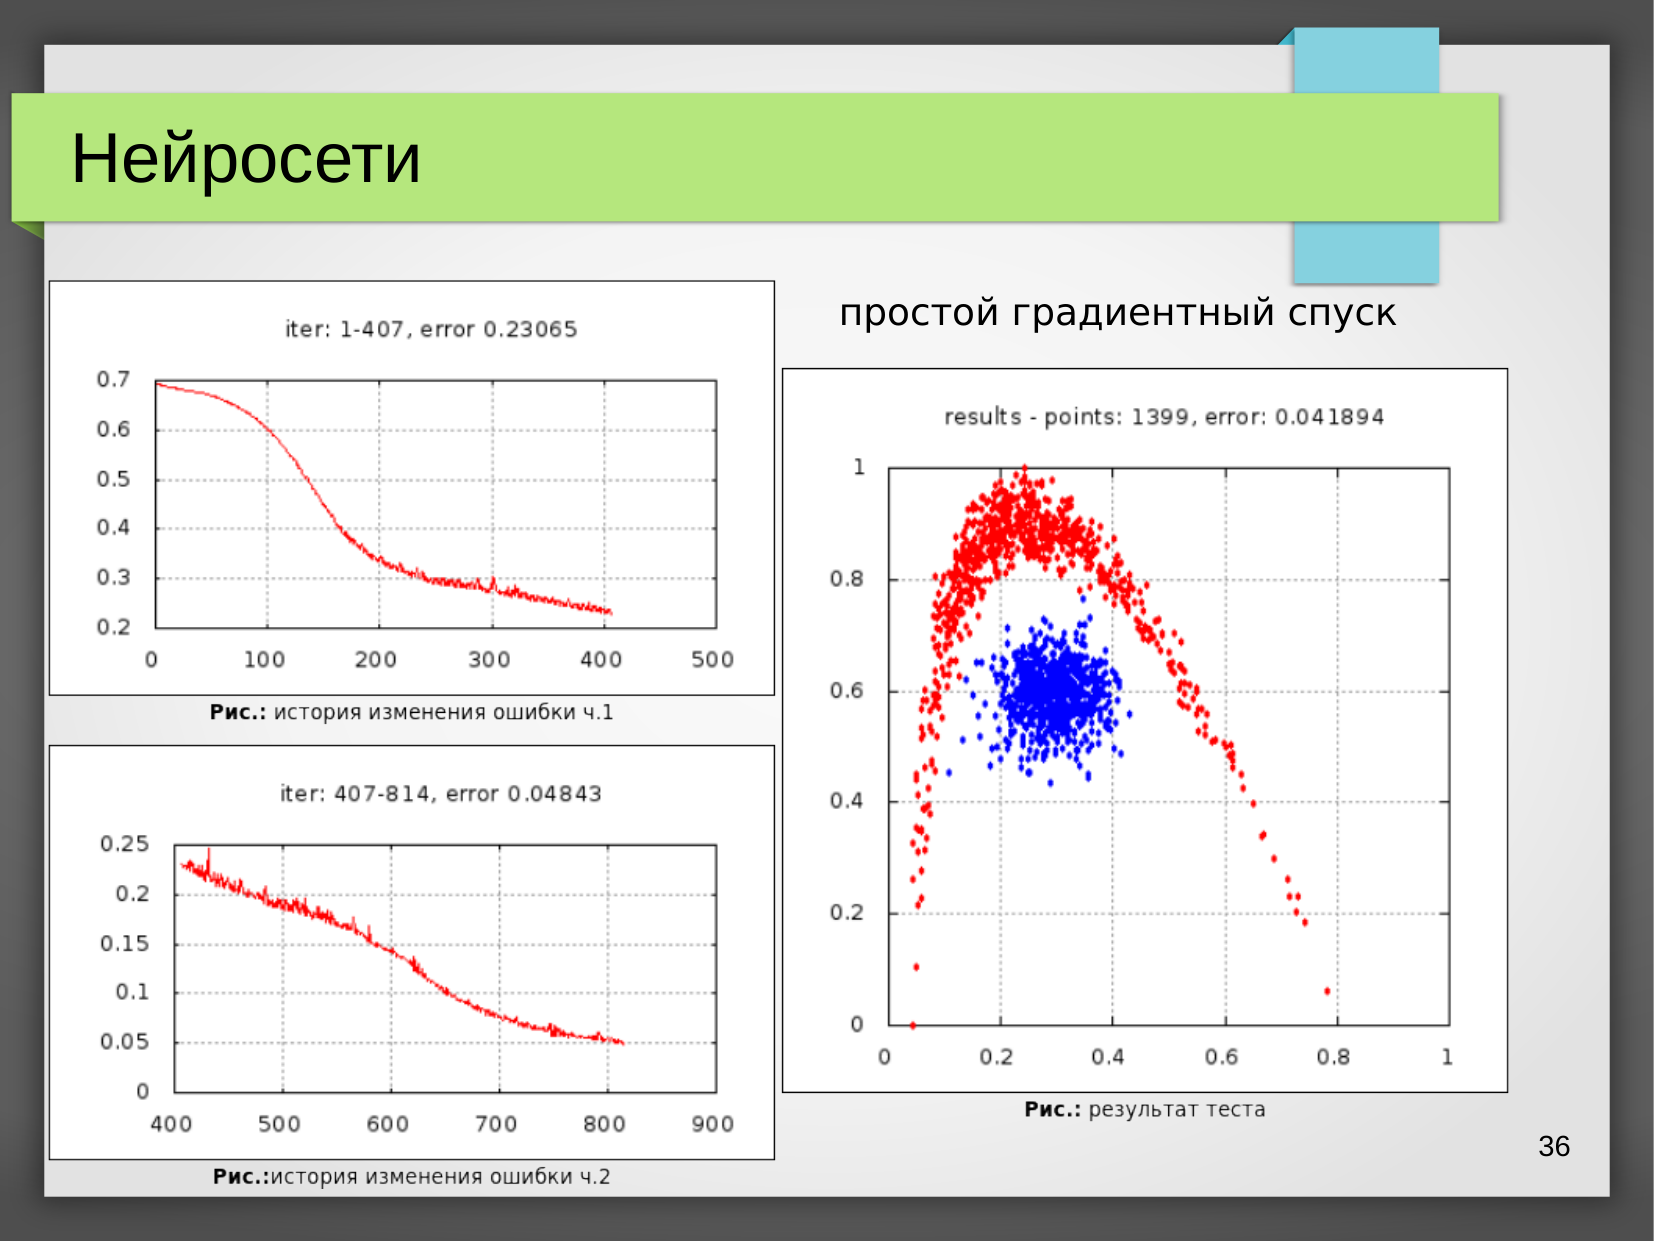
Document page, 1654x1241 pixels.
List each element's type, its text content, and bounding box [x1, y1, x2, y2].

picture [0, 0, 1654, 1241]
title Нейросети [70, 118, 1205, 199]
text_box простой градиентный спуск [824, 283, 1583, 342]
